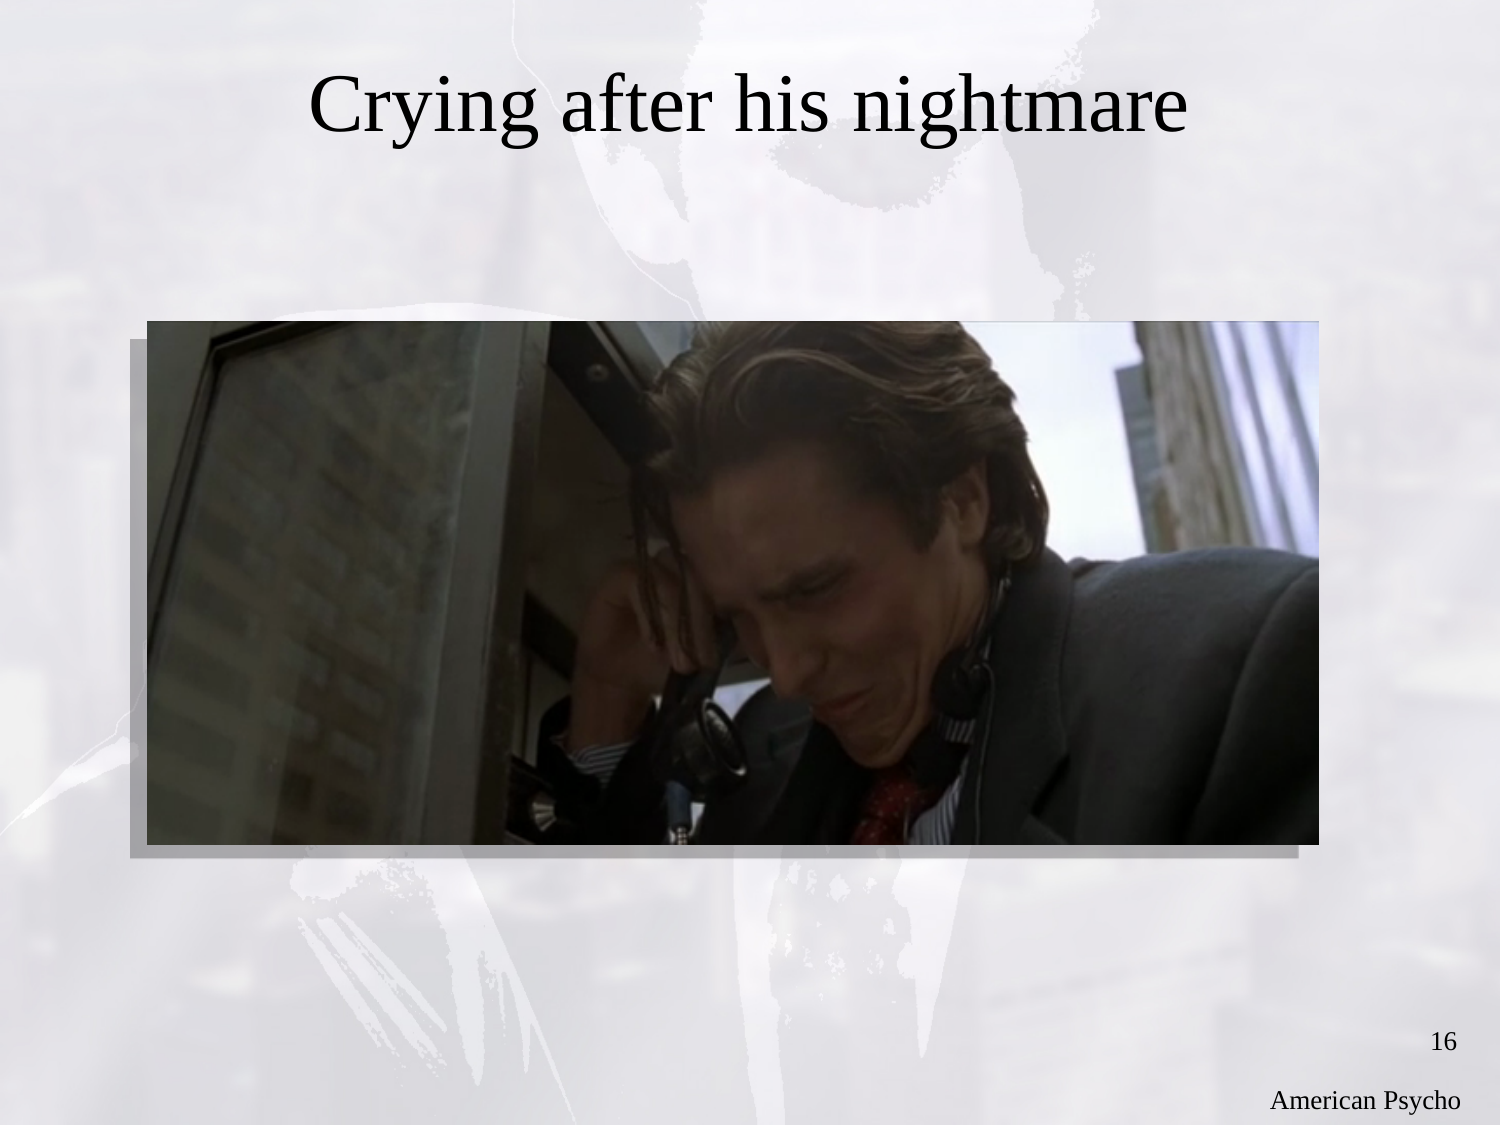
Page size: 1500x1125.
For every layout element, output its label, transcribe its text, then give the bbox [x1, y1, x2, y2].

picture [0, 0, 1500, 1125]
title Crying after his nightmare [59, 30, 1441, 177]
